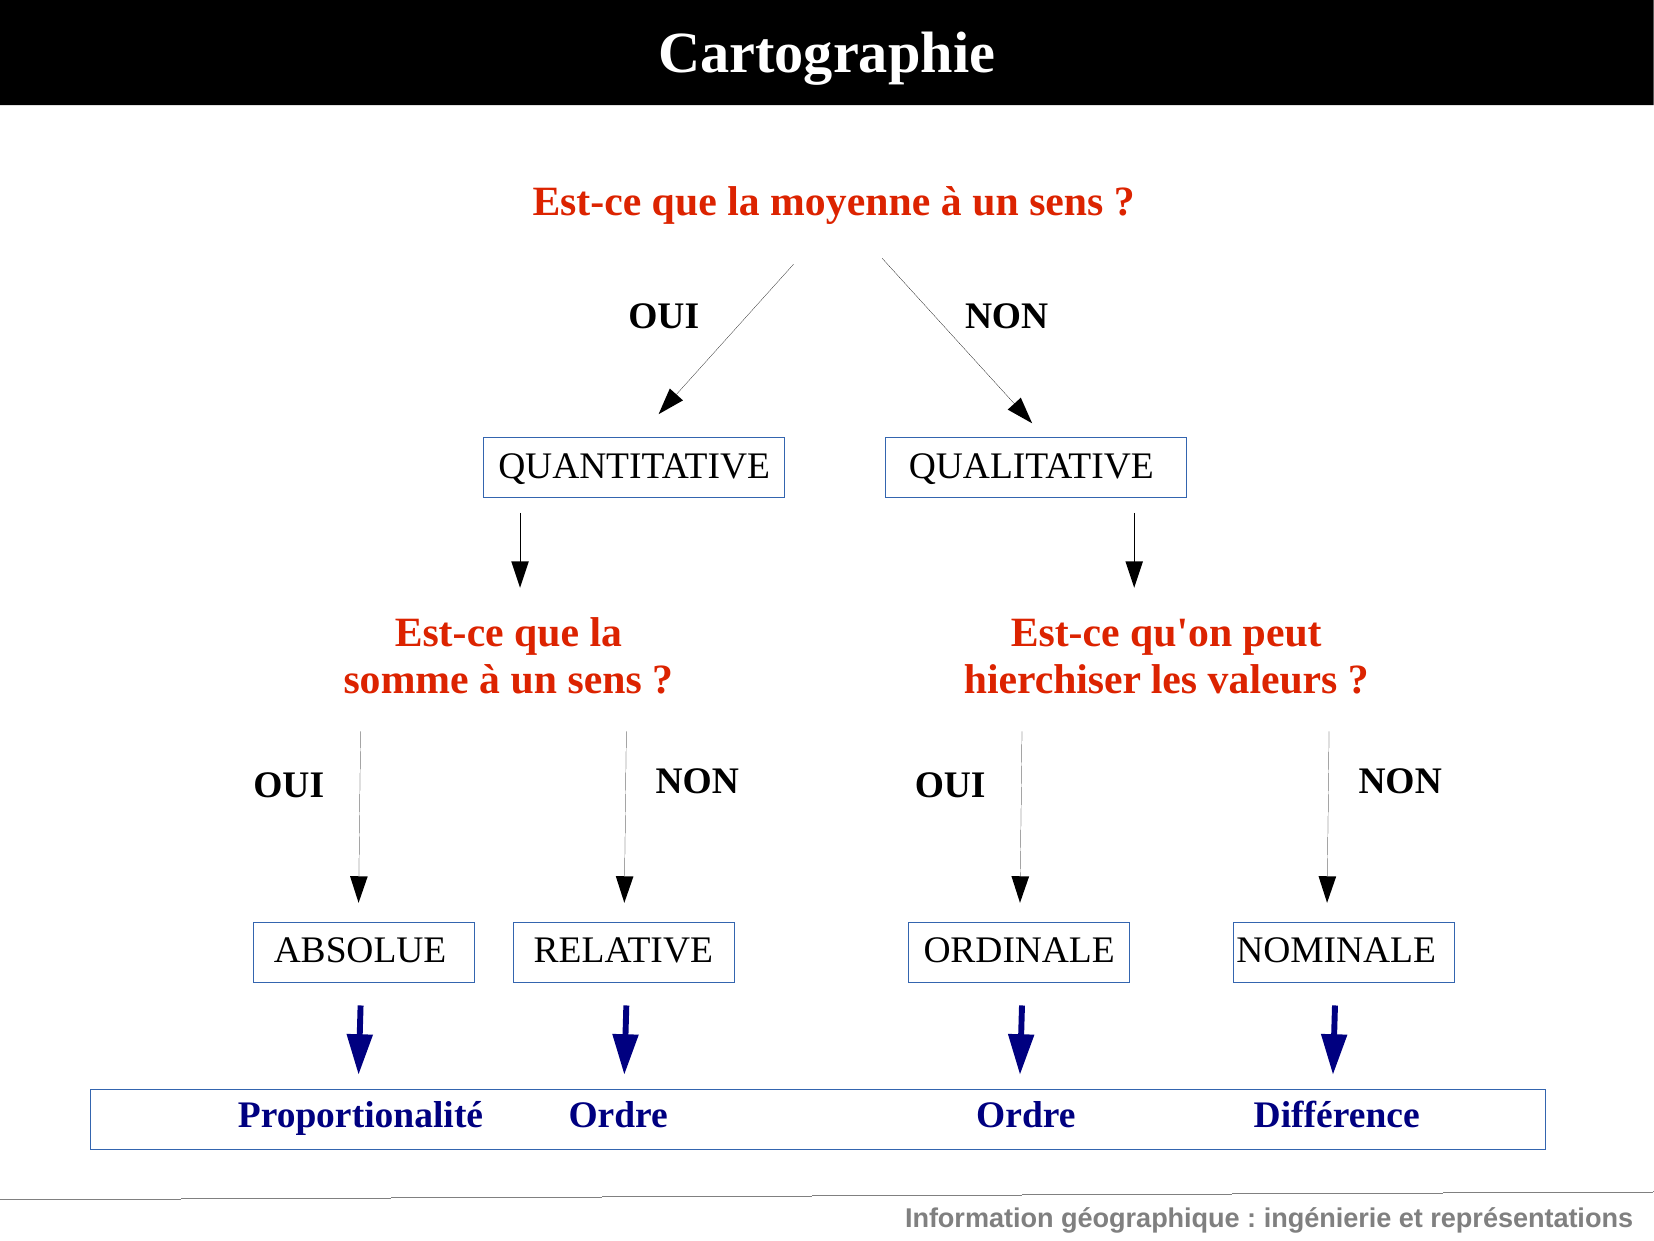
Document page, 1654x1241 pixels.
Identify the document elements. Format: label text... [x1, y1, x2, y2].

text_box OUI [900, 756, 1001, 814]
text_box Est-ce qu'on peut hierchiser les valeurs ? [948, 602, 1385, 712]
text_box Est-ce que la somme à un sens ? [328, 602, 689, 712]
text_box NOMINALE [1221, 921, 1452, 979]
text_box ORDINALE [909, 923, 1129, 979]
title Cartographie [0, 0, 1654, 106]
text_box NON [640, 752, 754, 811]
text_box Ordre [553, 1090, 684, 1144]
text_box RELATIVE [518, 923, 728, 979]
text_box QUANTITATIVE [484, 438, 784, 496]
text_box NON [950, 287, 1064, 346]
text_box NOMINALE [1234, 923, 1452, 979]
text_box Est-ce que la moyenne à un sens ? [517, 171, 1151, 234]
text_box QUALITATIVE [894, 438, 1169, 496]
text_box NON [1343, 752, 1457, 811]
text_box OUI [613, 287, 714, 346]
text_box Différence [1239, 1090, 1435, 1144]
text_box OUI [238, 756, 339, 814]
text_box ABSOLUE [259, 923, 462, 979]
text_box Proportionalité [223, 1090, 499, 1144]
text_box Ordre [961, 1090, 1091, 1144]
